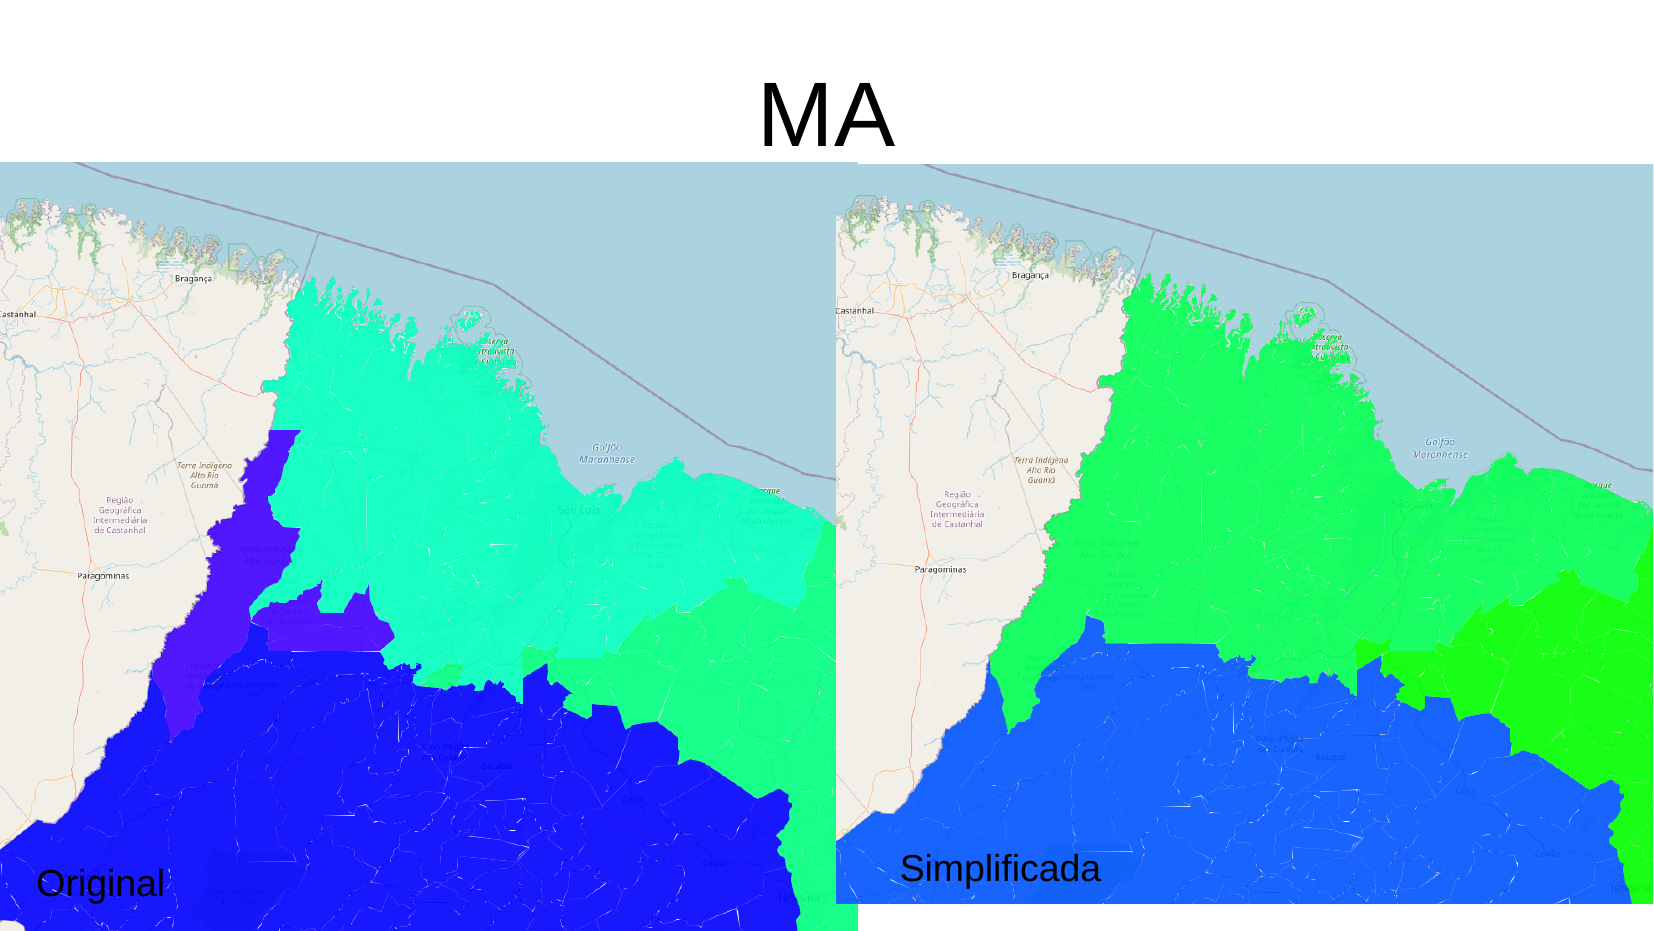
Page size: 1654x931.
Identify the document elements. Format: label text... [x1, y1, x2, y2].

picture [0, 162, 1654, 931]
text_box Original [21, 855, 181, 912]
text_box Simplificada [885, 840, 1117, 897]
title MA [82, 37, 1571, 164]
